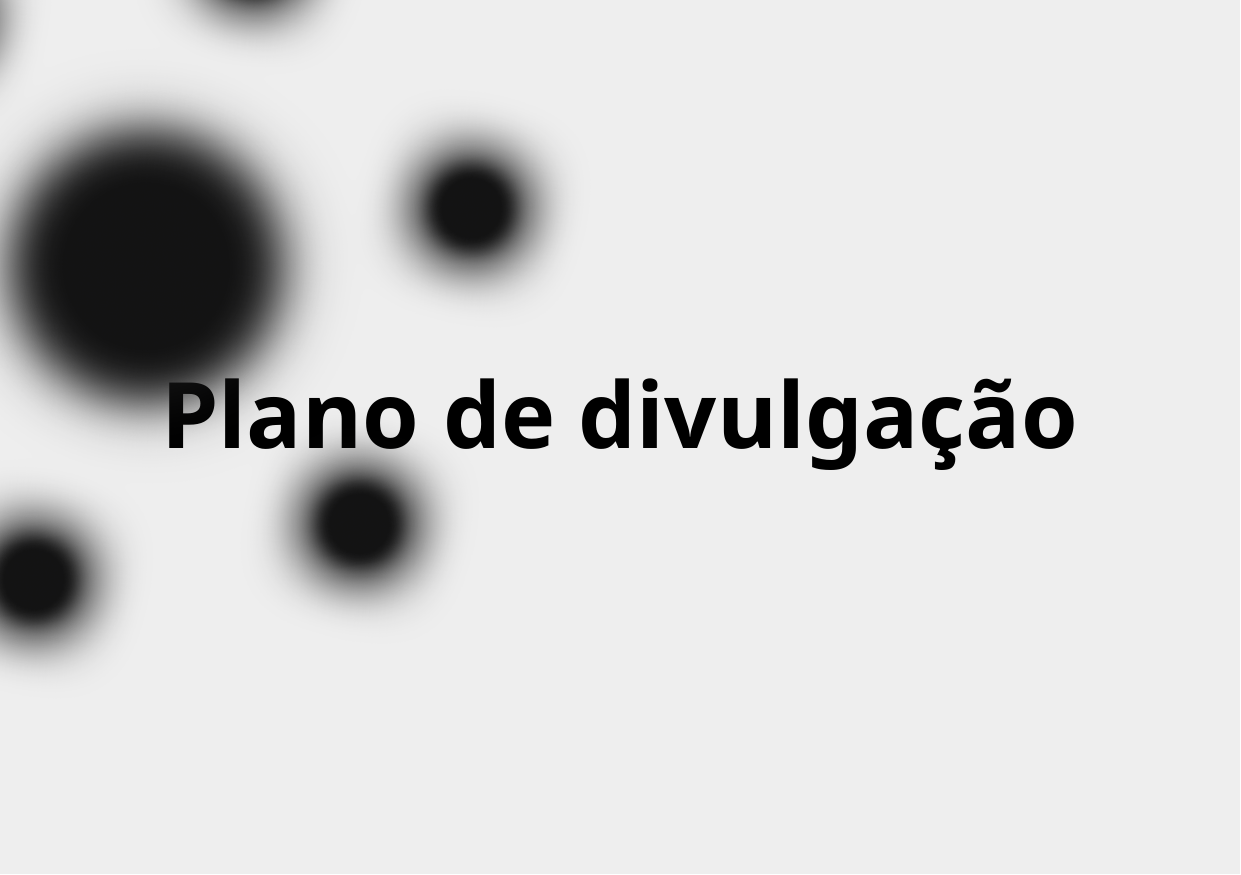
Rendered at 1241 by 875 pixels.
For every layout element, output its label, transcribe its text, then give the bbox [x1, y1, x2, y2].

picture [0, 0, 591, 700]
title Plano de divulgação [591, 317, 1099, 510]
